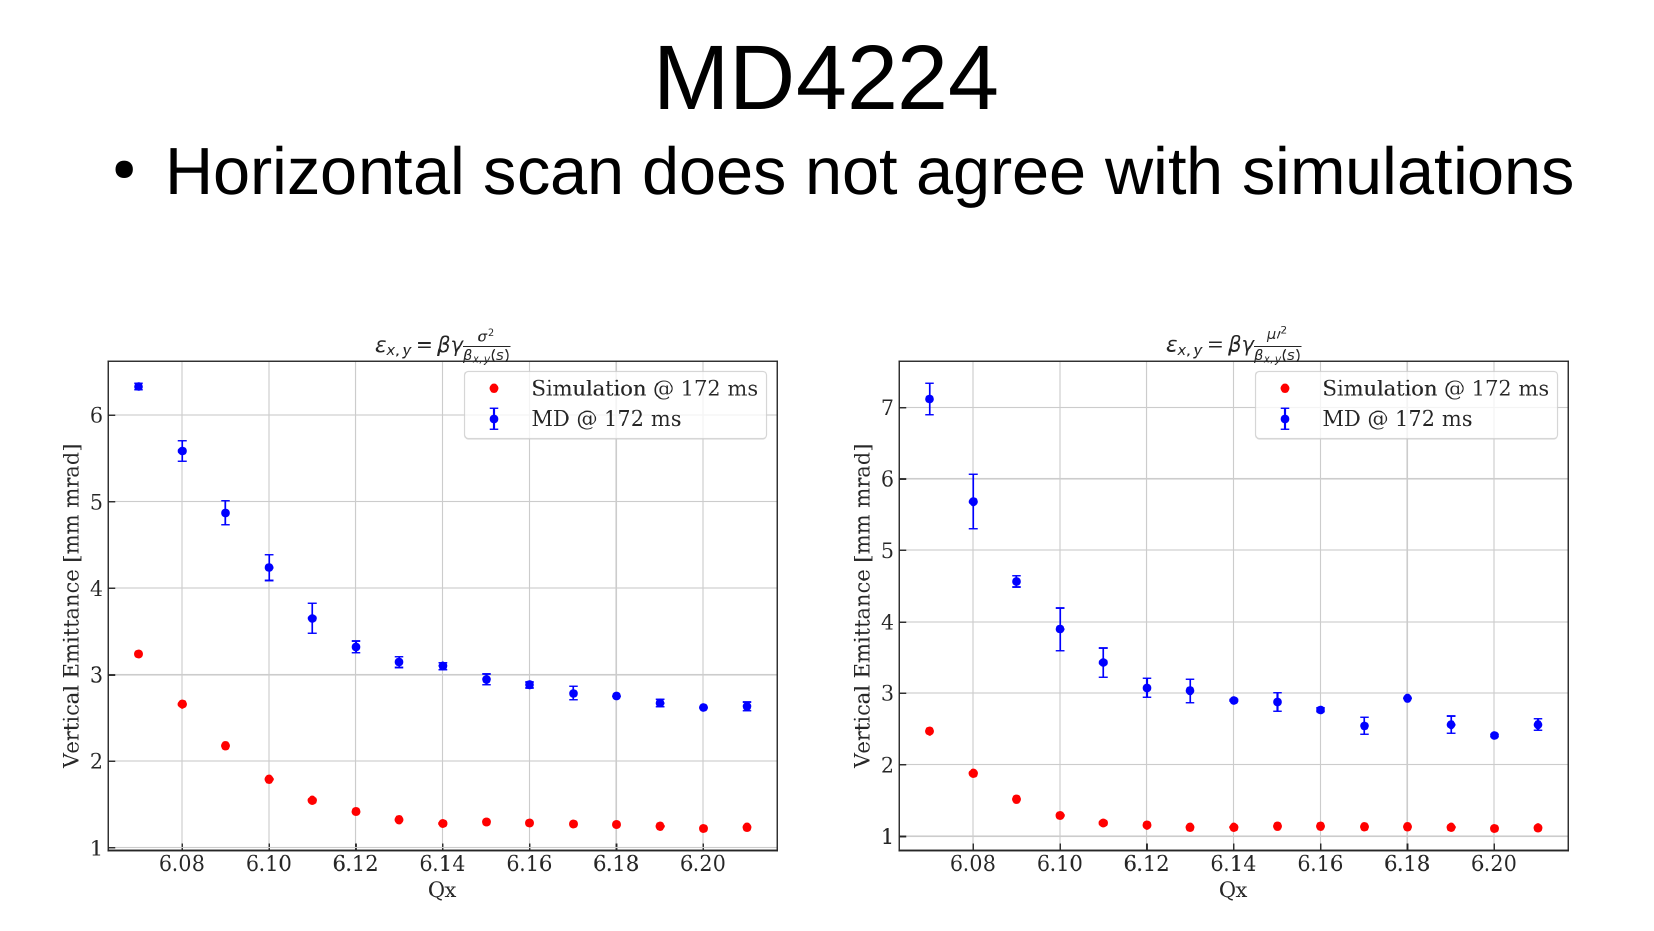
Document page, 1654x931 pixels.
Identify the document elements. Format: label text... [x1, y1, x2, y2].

picture [0, 283, 1654, 931]
title MD4224 [82, 0, 1571, 156]
list Horizontal scan does not agree with simulations [94, 133, 1583, 283]
